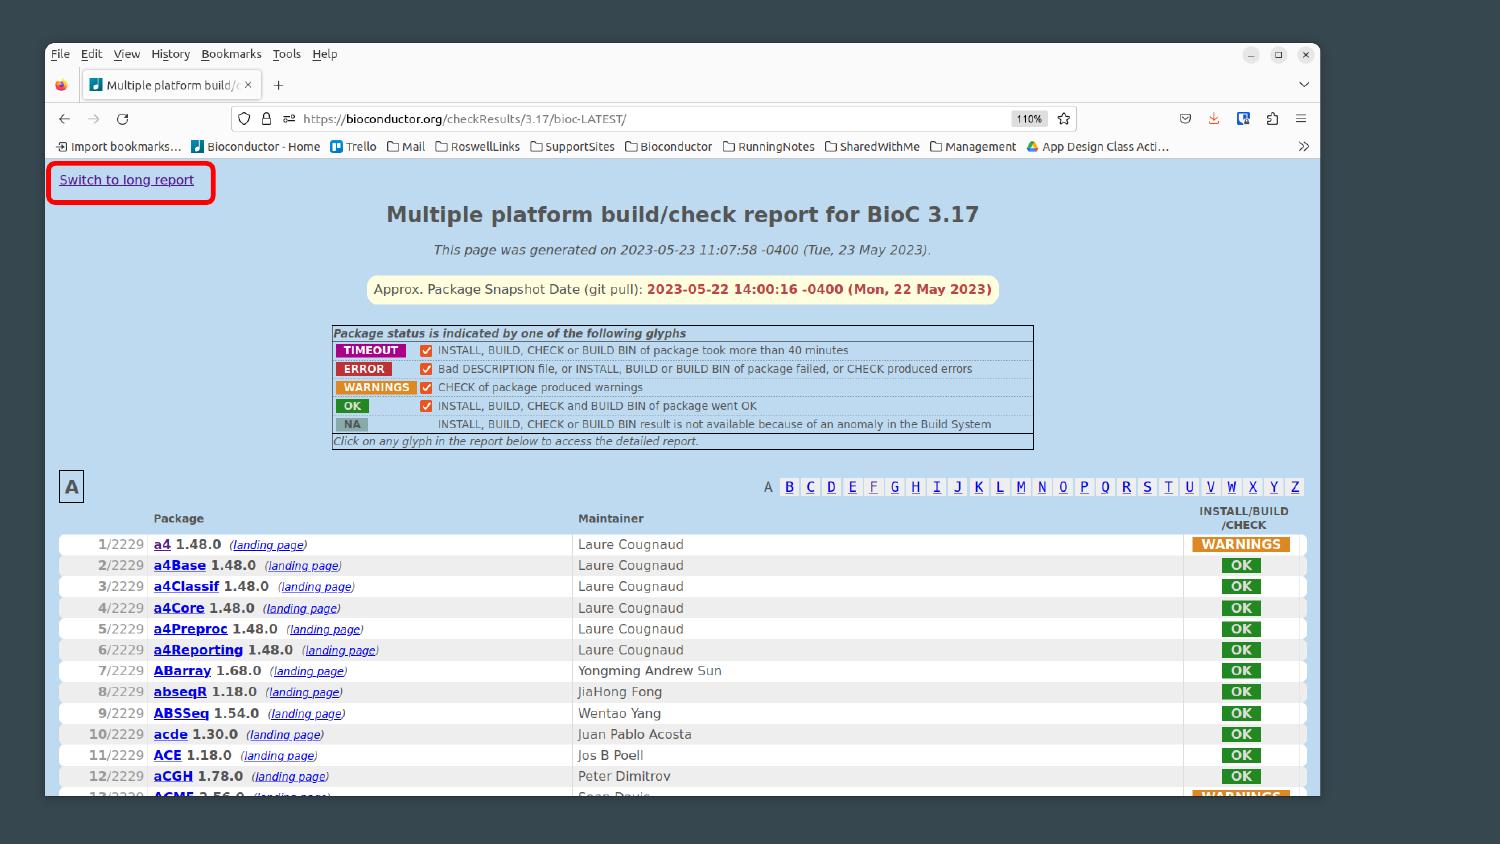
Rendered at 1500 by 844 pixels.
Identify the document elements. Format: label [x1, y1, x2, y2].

picture [24, 24, 1341, 819]
